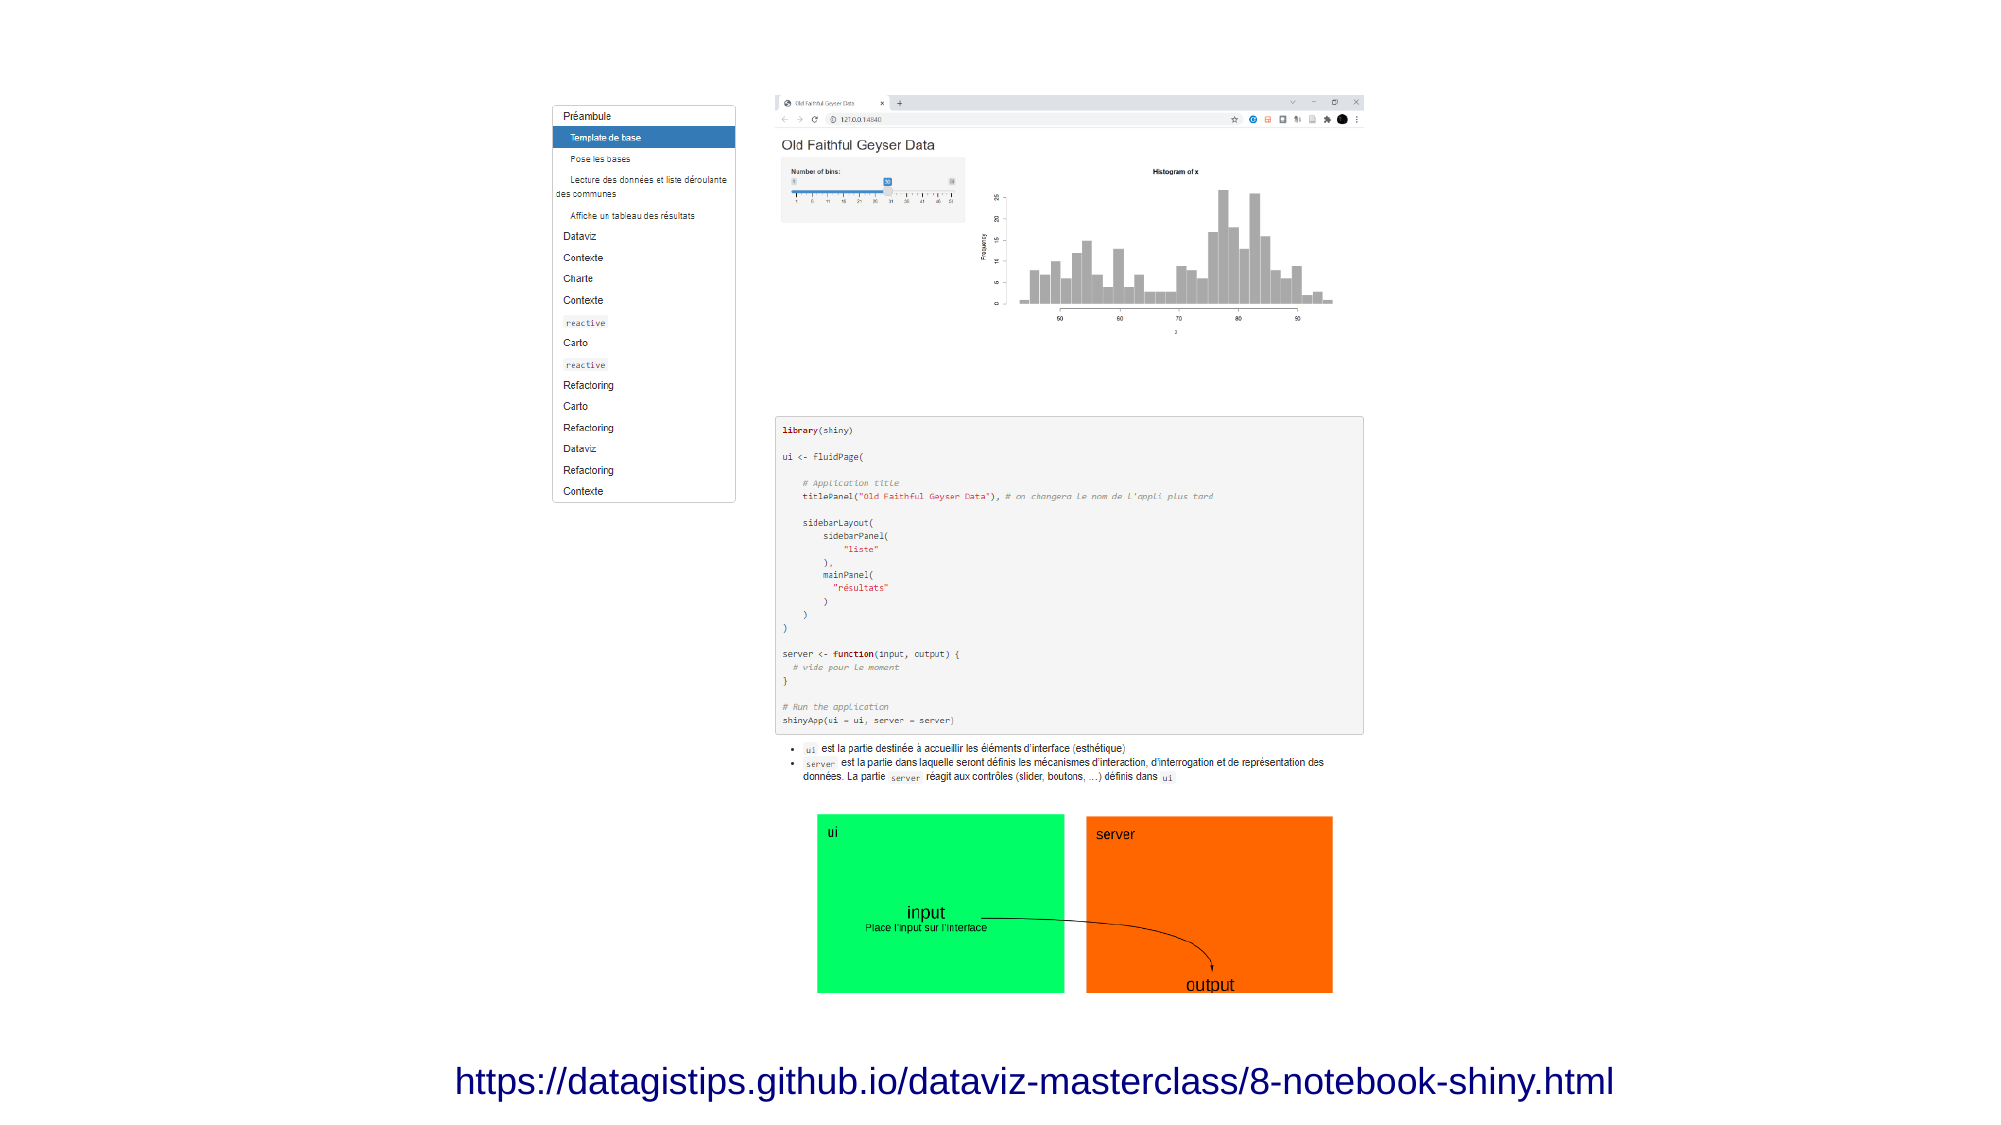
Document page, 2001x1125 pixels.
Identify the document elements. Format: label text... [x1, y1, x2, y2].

text_box https://datagistips.github.io/dataviz-masterclass/8-notebook-shiny.html [440, 1053, 1630, 1111]
picture [539, 94, 1418, 993]
